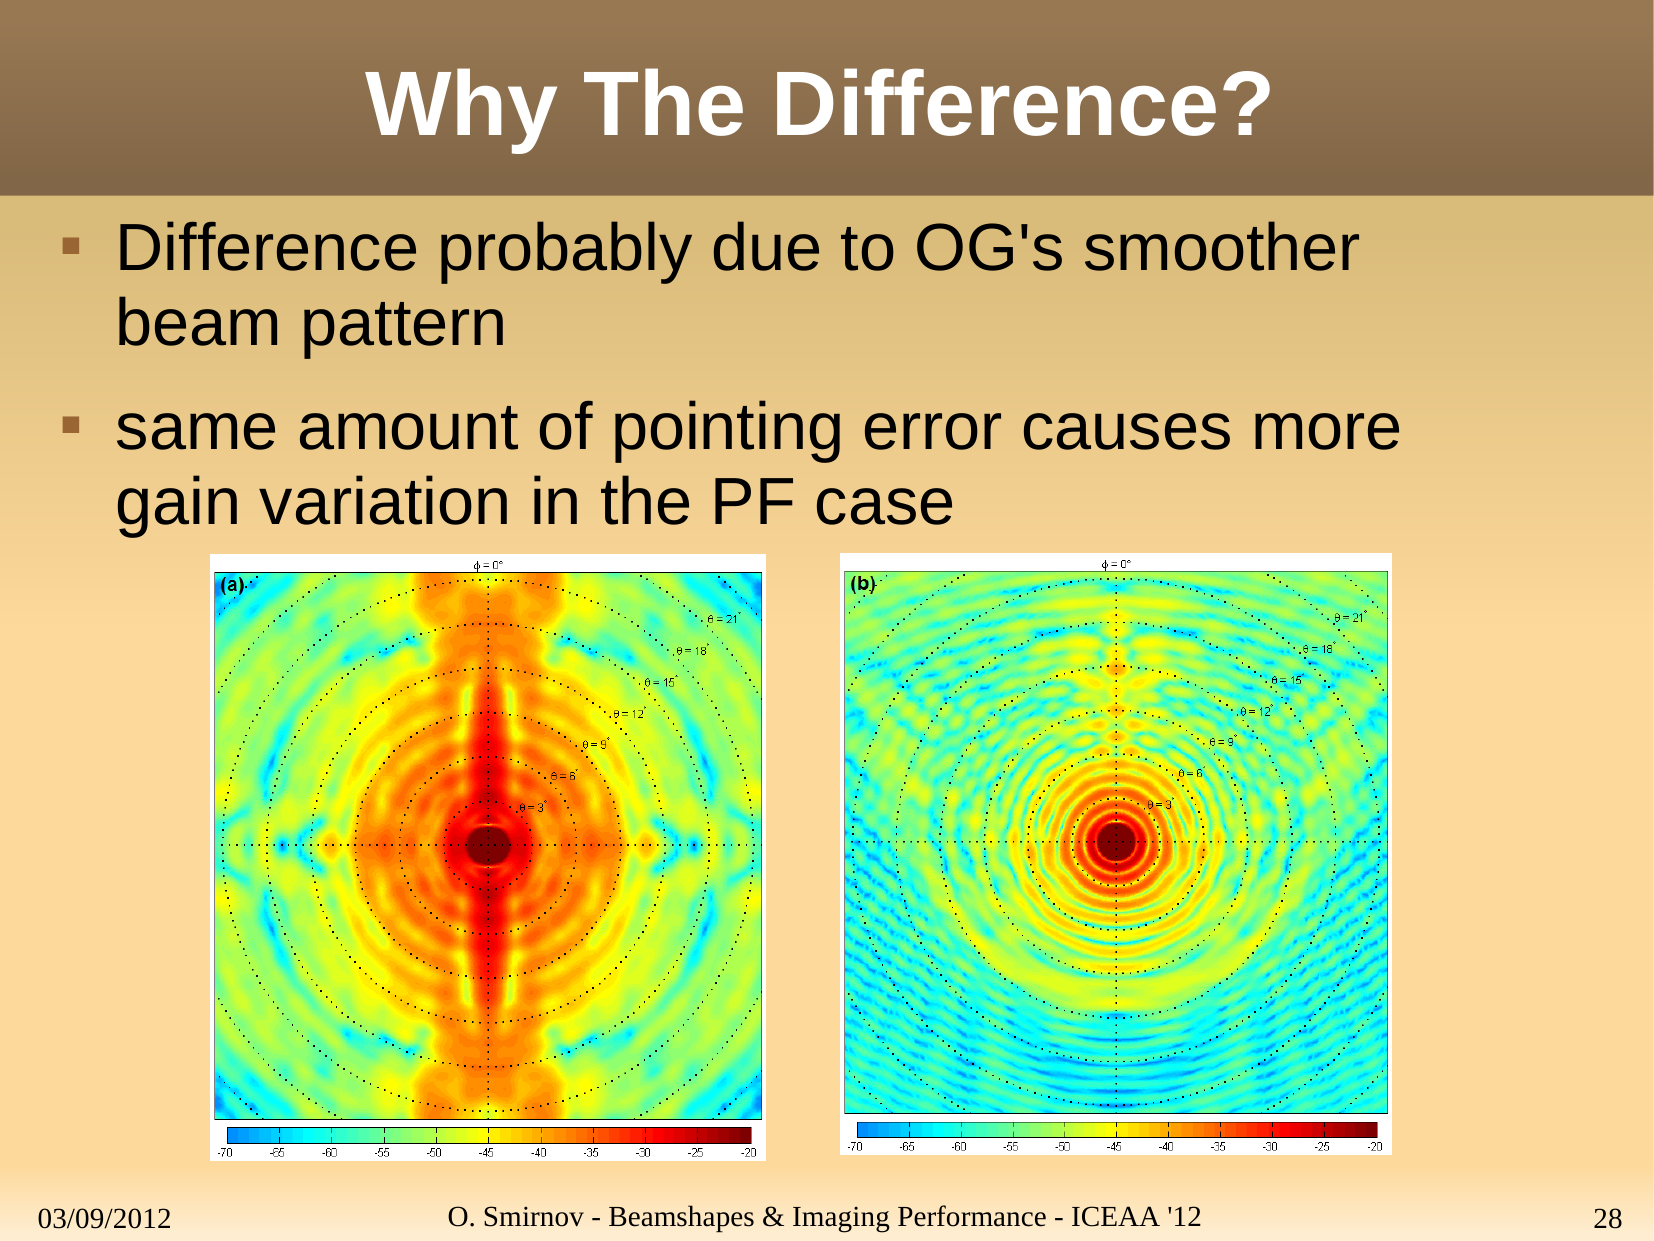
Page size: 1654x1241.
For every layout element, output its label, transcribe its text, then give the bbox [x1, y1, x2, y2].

picture [0, 0, 1654, 1241]
list Difference probably due to OG's smoother beam pattern same amount of pointing error causes more gain variation in the PF case [45, 210, 1534, 1029]
title Why The Difference? [76, 0, 1565, 208]
